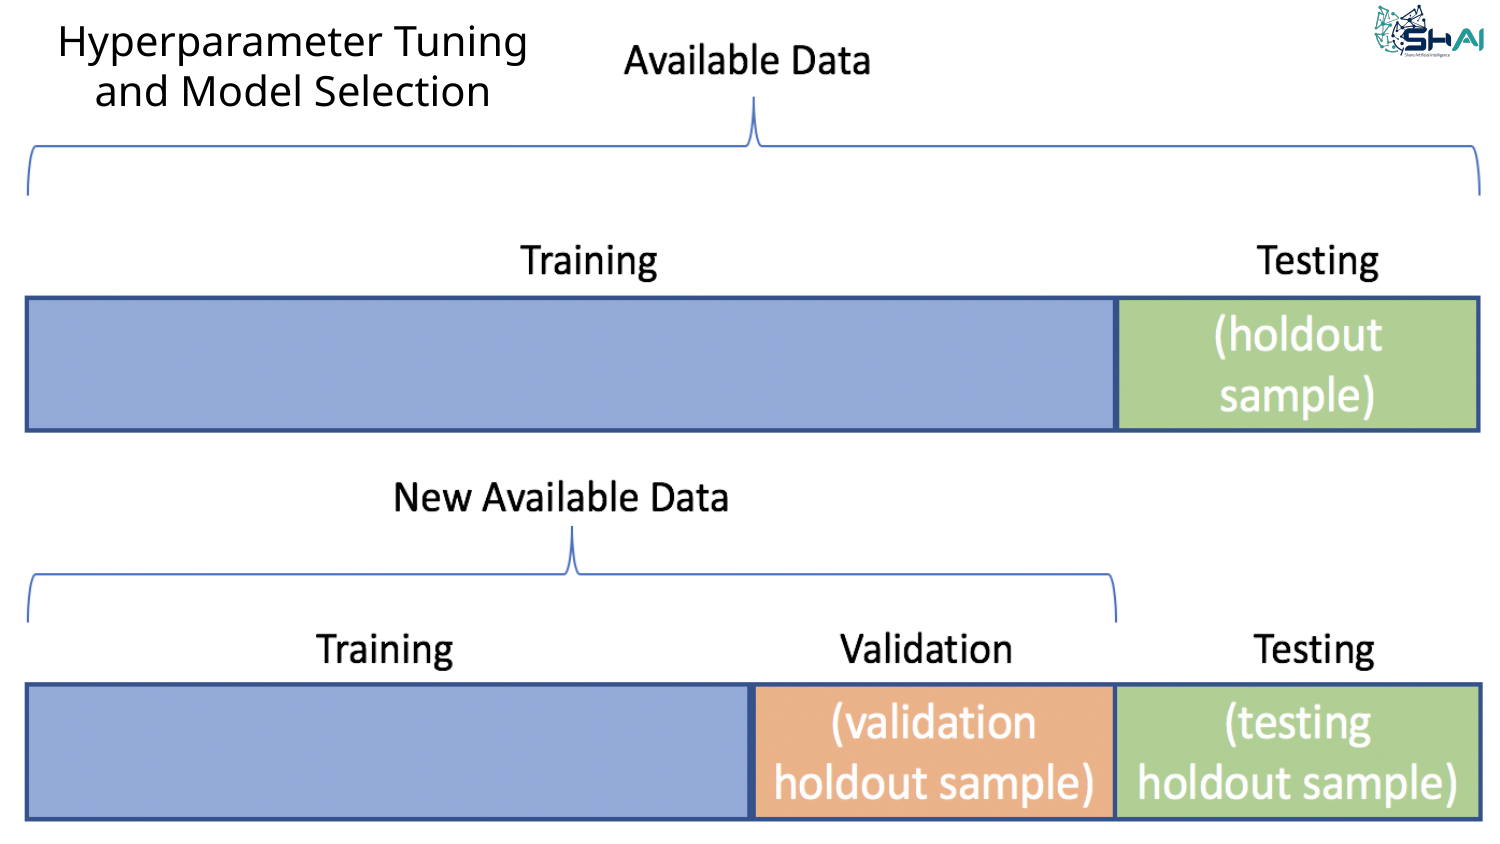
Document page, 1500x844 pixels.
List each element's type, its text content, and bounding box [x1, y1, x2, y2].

text_box Hyperparameter Tuning and Model Selection [0, 0, 587, 131]
picture [0, 0, 1500, 844]
